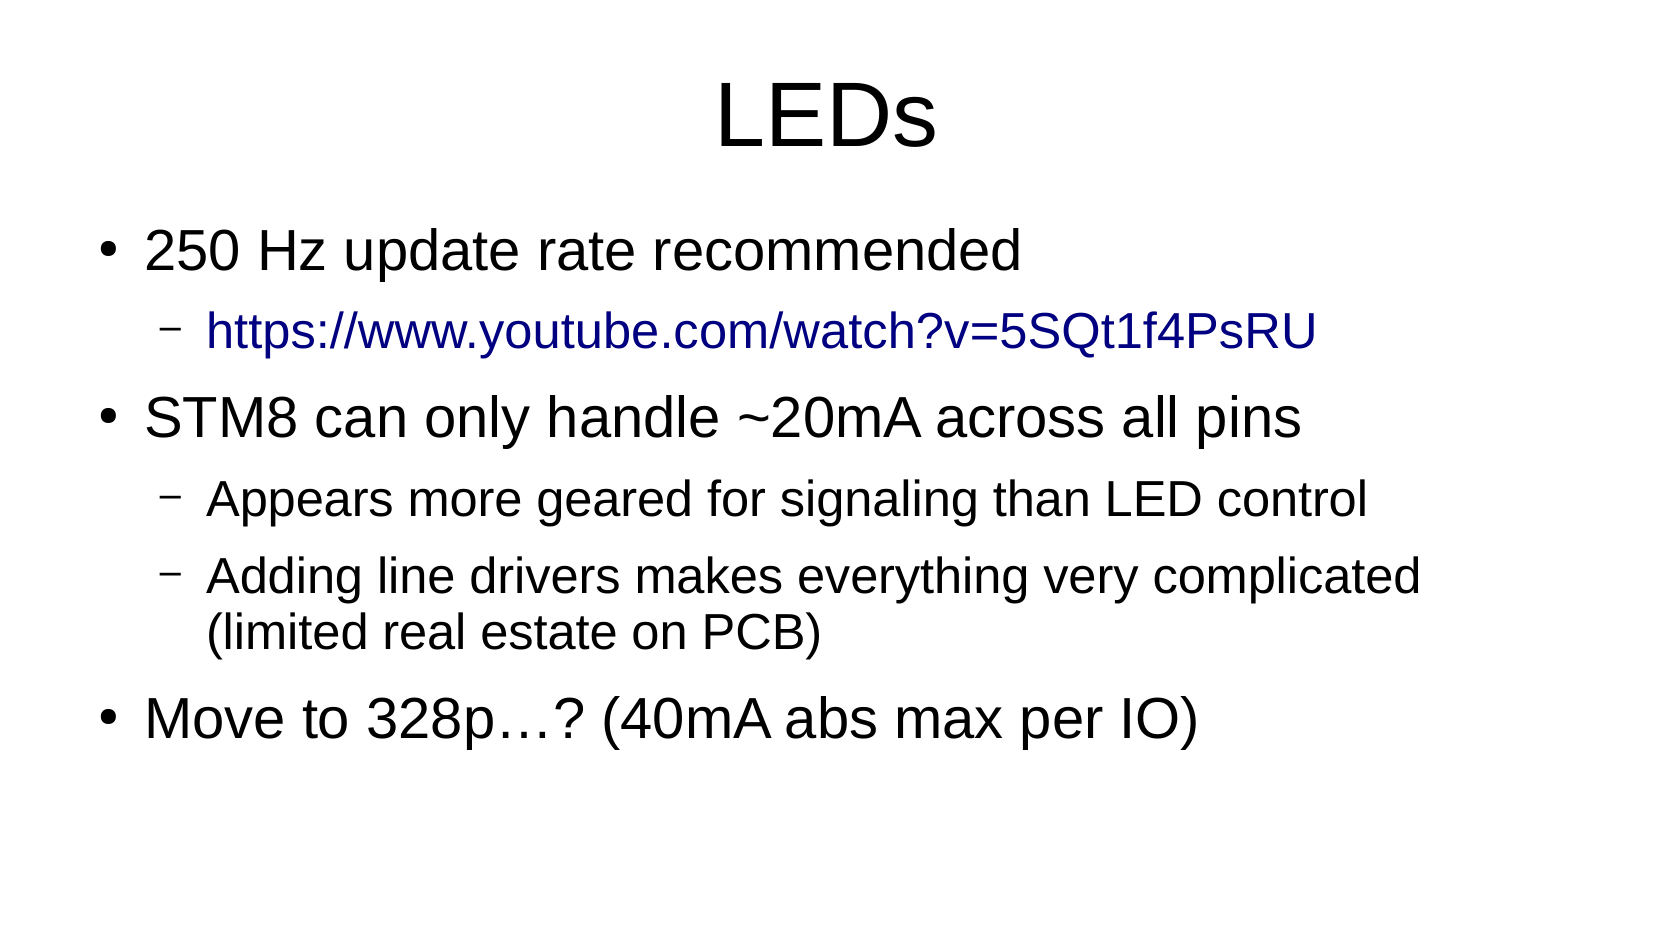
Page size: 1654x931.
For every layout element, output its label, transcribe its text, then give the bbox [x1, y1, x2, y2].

title LEDs [82, 37, 1571, 193]
list 250 Hz update rate recommended https://www.youtube.com/watch?v=5SQt1f4PsRU STM8 can only handle ~20mA across all pins Appears more geared for signaling than LED control Adding line drivers makes everything very complicated (limited real estate on PCB) Move to 328p…? (40mA abs max per IO) [82, 217, 1571, 758]
